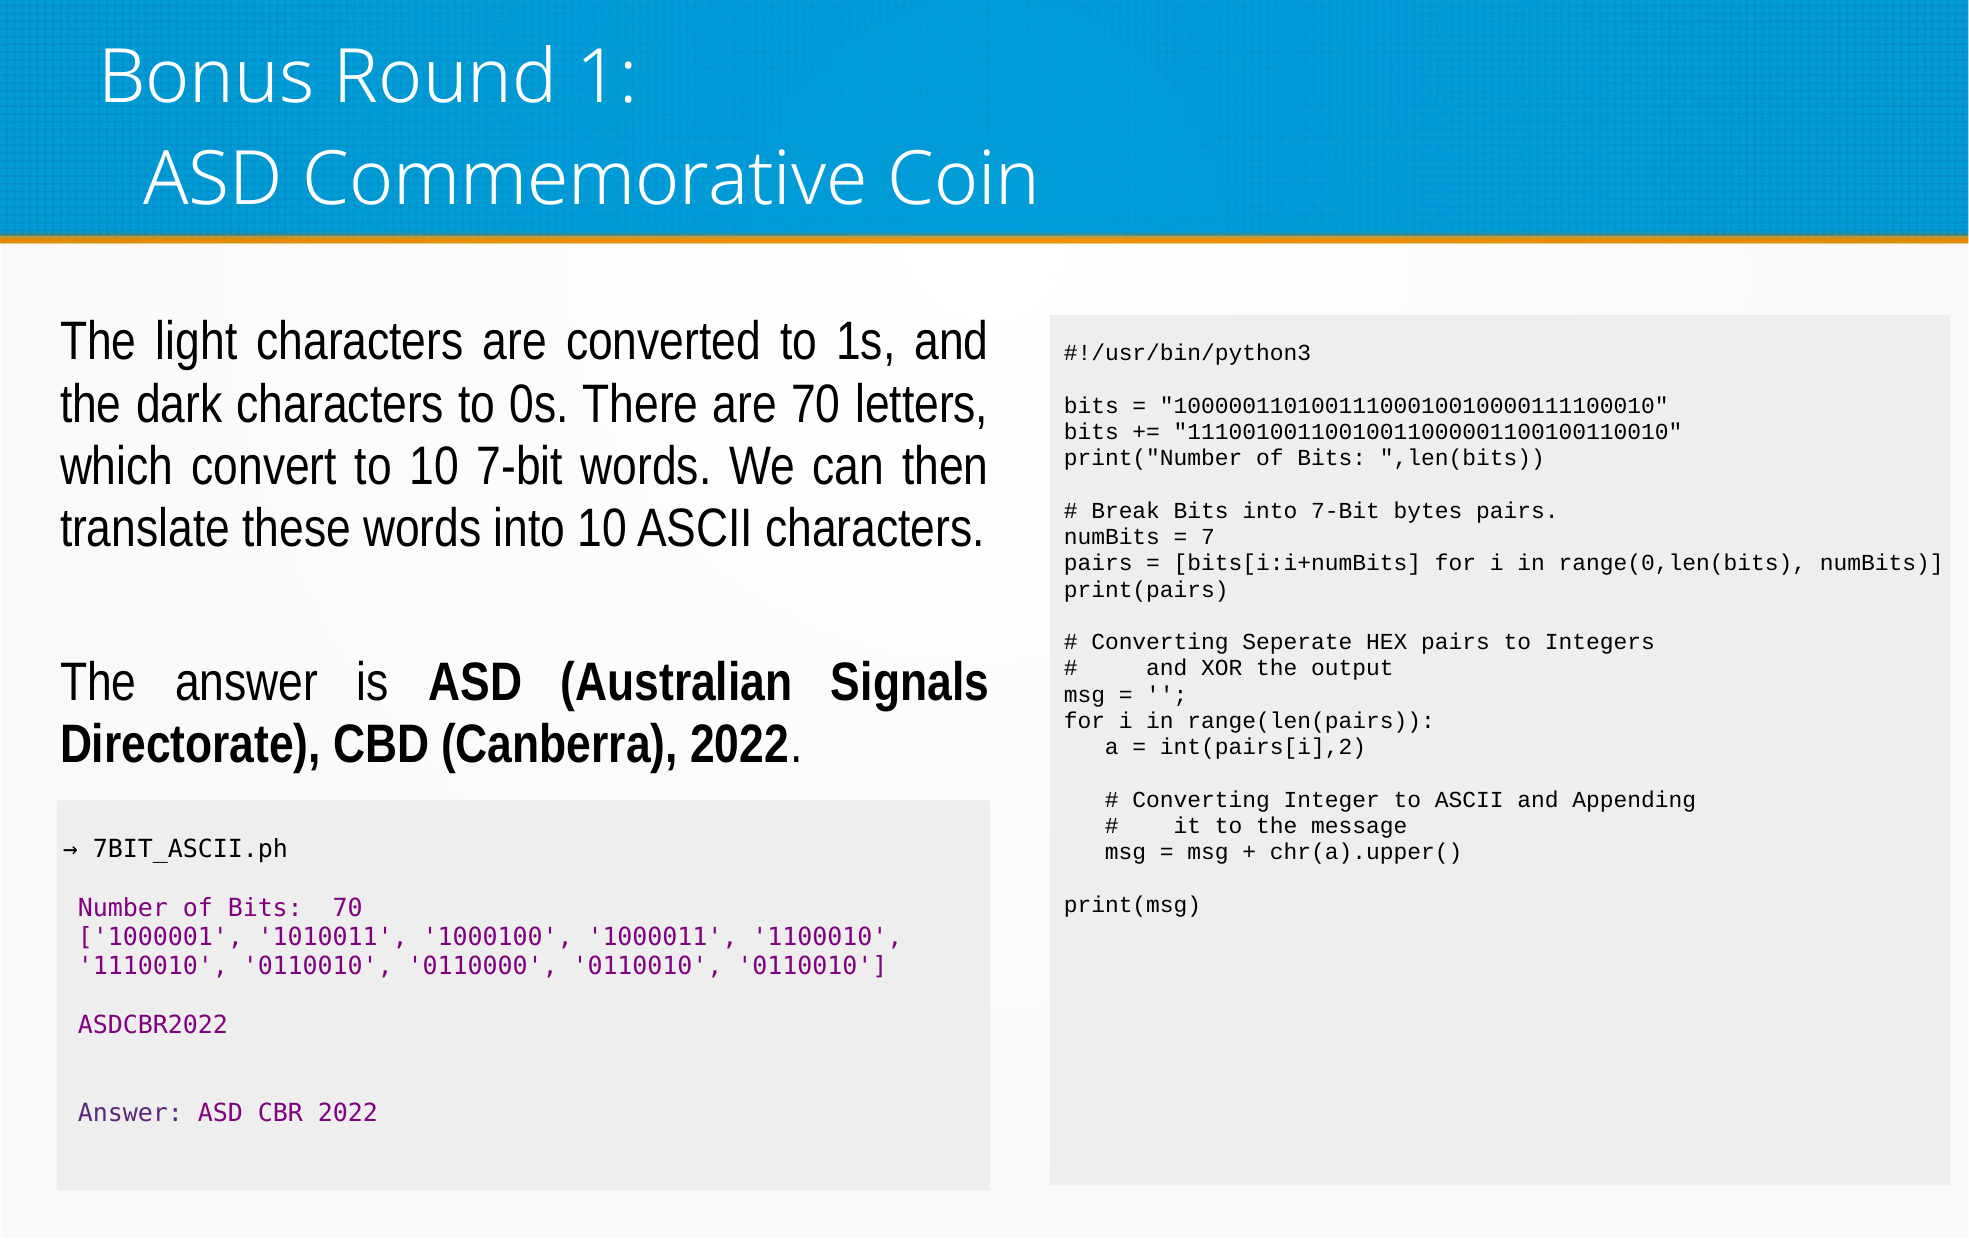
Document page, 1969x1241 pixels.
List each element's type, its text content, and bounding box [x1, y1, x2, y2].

list The light characters are converted to 1s, and the dark characters to 0s. There are 70 letters, which convert to 10 7-bit words. We can then translate these words into 10 ASCII characters. The answer is ASD (Australian Signals Directorate), CBD (Canberra), 2022. [60, 309, 991, 781]
list #!/usr/bin/python3 bits = "10000011010011100010010000111100010" bits += "11100100110010011000001100100110010" print("Number of Bits: ",len(bits)) # Break Bits into 7-Bit bytes pairs. numBits = 7 pairs = [bits[i:i+numBits] for i in range(0,len(bits), numBits)] print(pairs) # Converting Seperate HEX pairs to Integers # and XOR the output msg = ''; for i in range(len(pairs)): a = int(pairs[i],2) # Converting Integer to ASCII and Appending # it to the message msg = msg + chr(a).upper() print(msg) [1050, 315, 1951, 1186]
title Bonus Round 1: ASD Commemorative Coin [98, 19, 1870, 227]
text_box → 7BIT_ASCII.ph Number of Bits: 70 ['1000001', '1010011', '1000100', '1000011', '1100010', '1110010', '0110010', '0110000', '0110010', '0110010'] ASDCBR2022 Answer: ASD CBR 2022 [56, 800, 991, 1191]
picture [0, 233, 1969, 1241]
